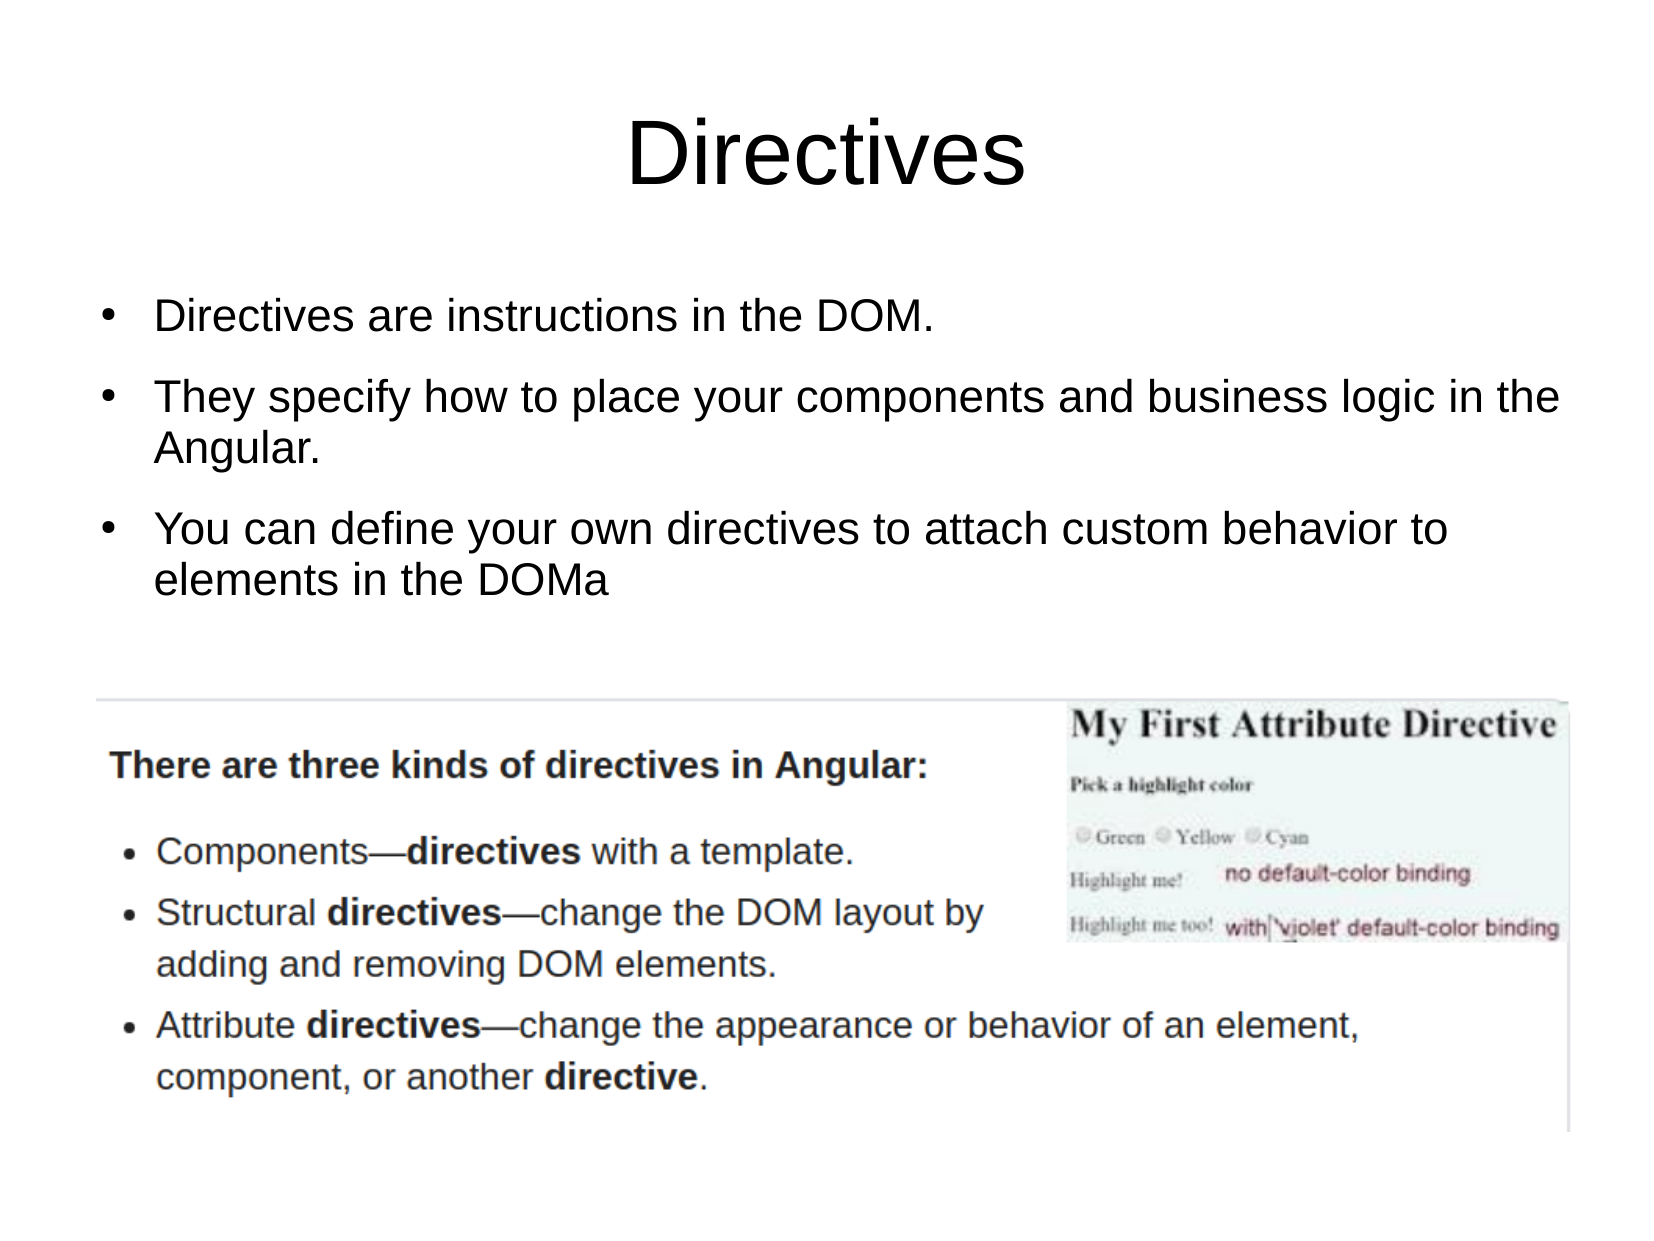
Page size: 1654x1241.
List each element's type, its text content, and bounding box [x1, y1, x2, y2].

picture [96, 686, 1572, 1132]
list Directives are instructions in the DOM. They specify how to place your components and business logic in the Angular. You can define your own directives to attach custom behavior to elements in the DOMa [82, 290, 1571, 1010]
title Directives [82, 49, 1571, 257]
